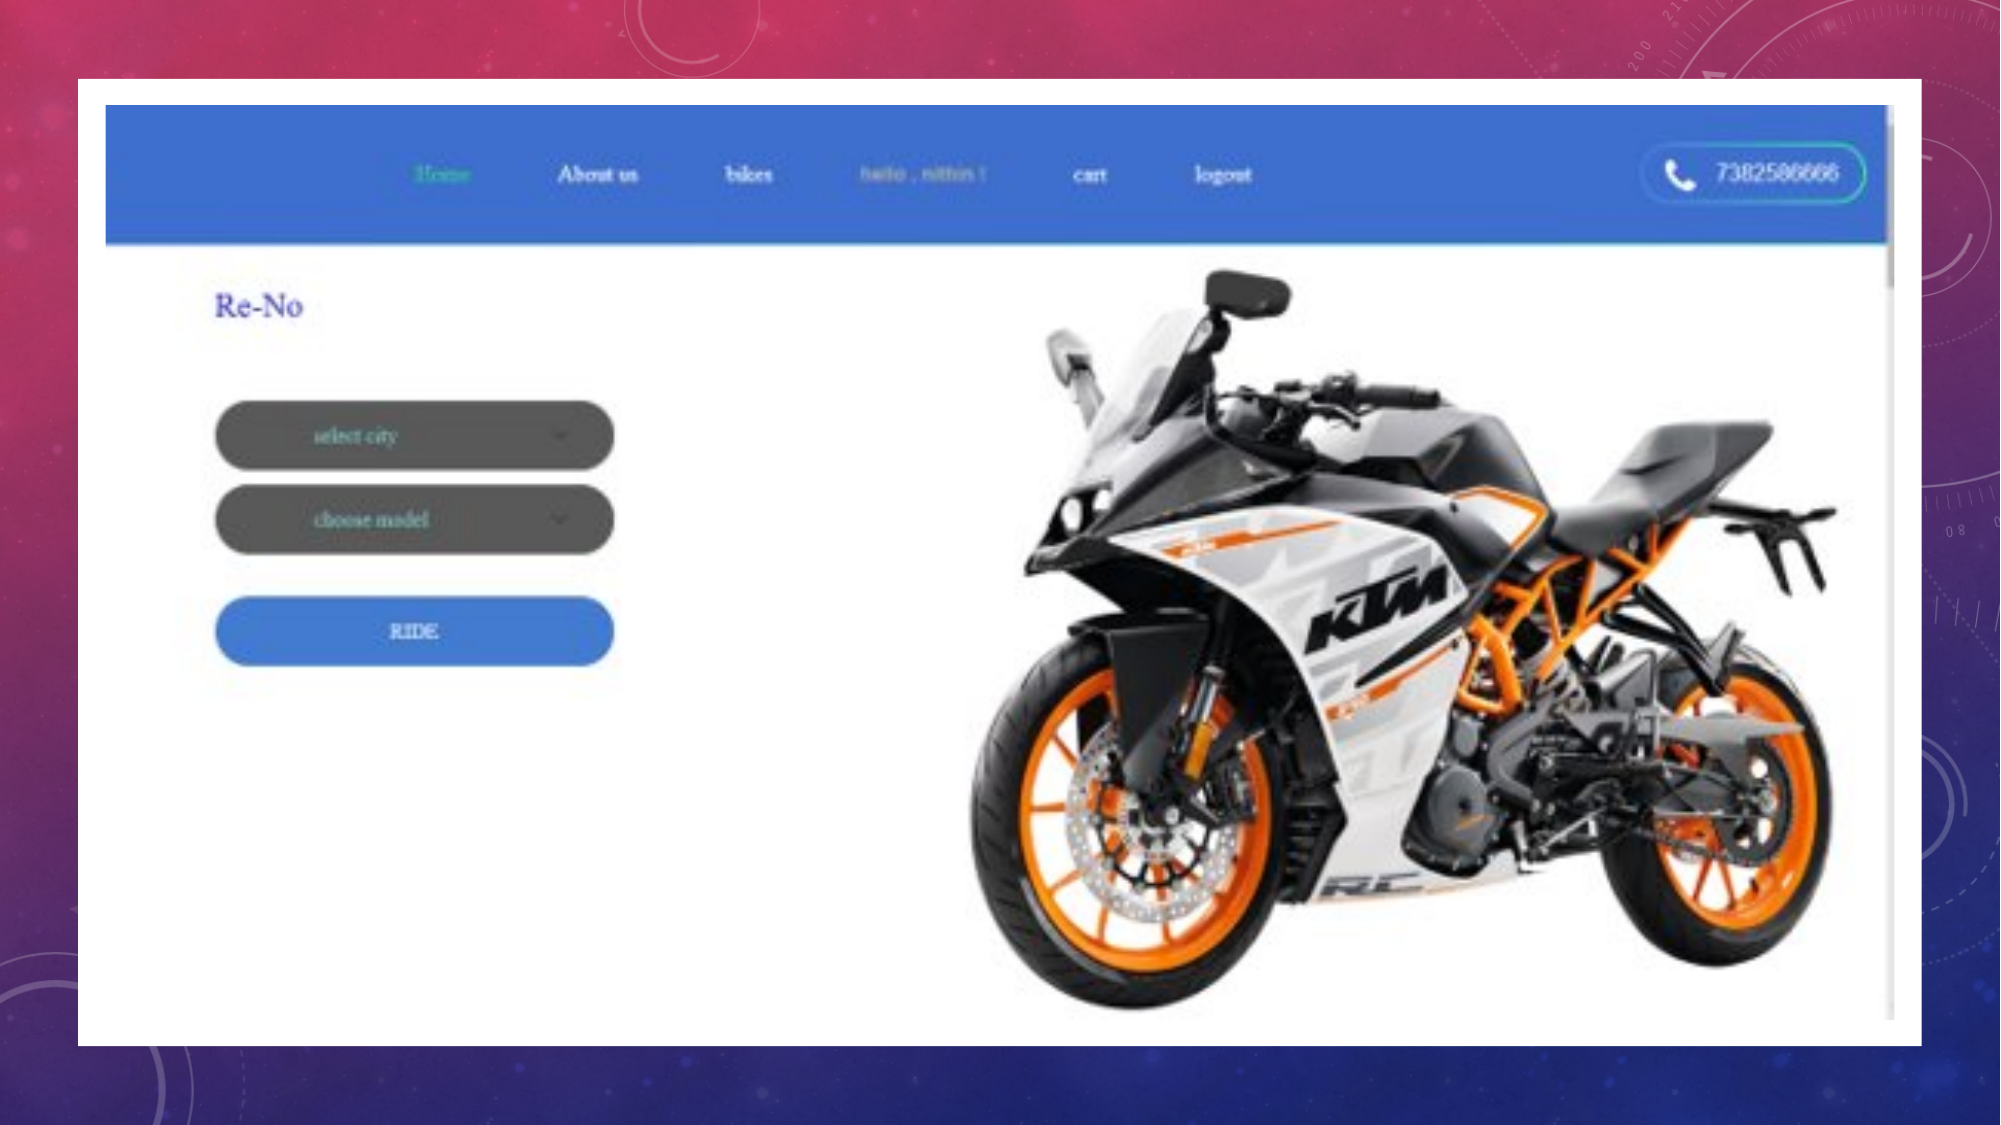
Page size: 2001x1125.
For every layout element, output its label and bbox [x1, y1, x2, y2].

text_box [78, 78, 1922, 1047]
picture [0, 0, 2000, 1125]
